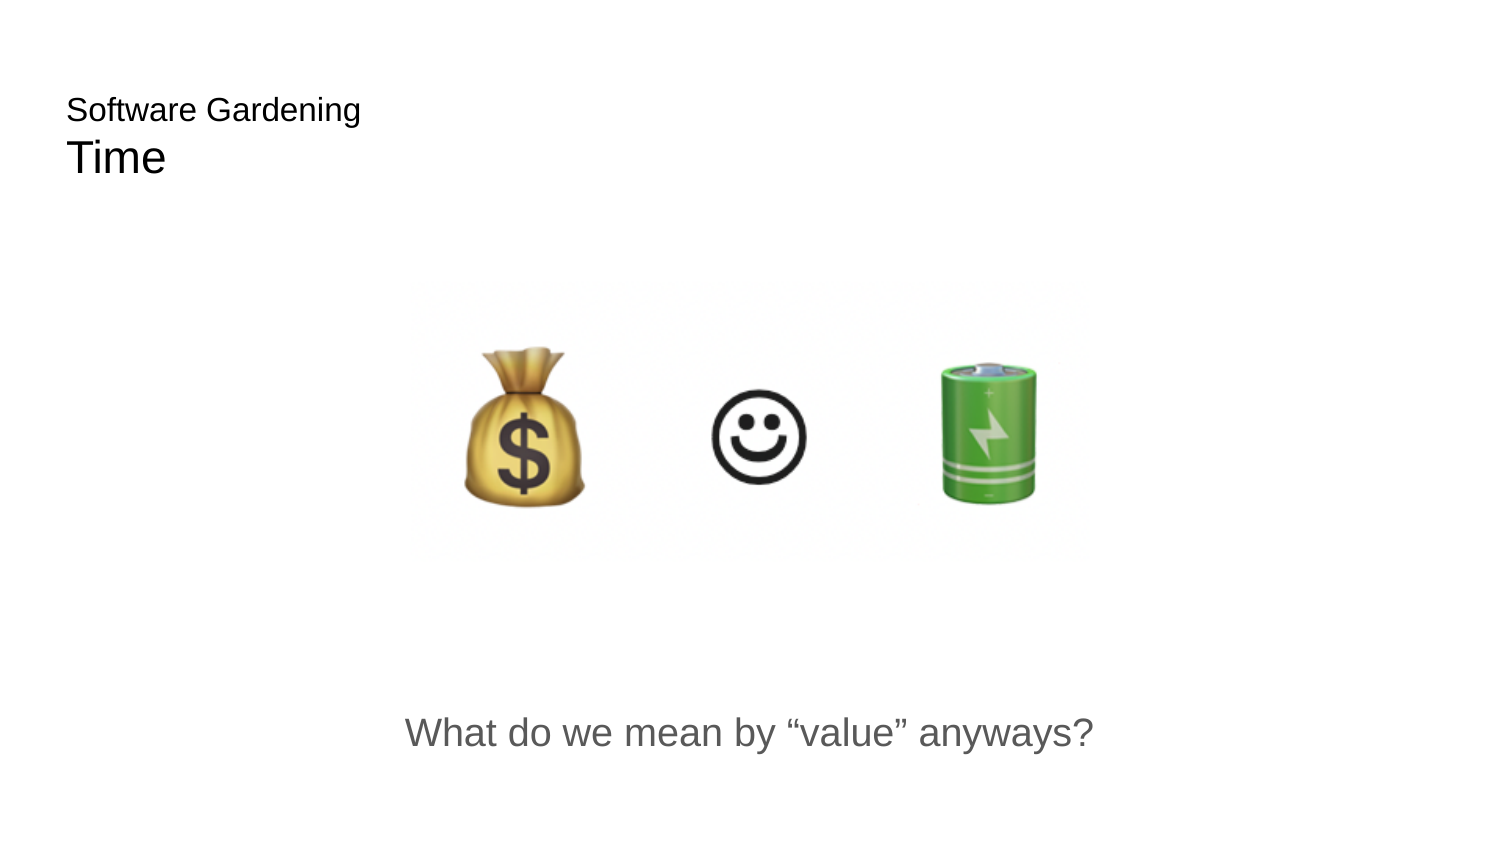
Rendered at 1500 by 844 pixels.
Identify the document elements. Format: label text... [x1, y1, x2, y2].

picture [410, 281, 1090, 562]
list What do we mean by “value” anyways? [84, 695, 1416, 759]
text_box Software Gardening Time [51, 72, 1449, 199]
